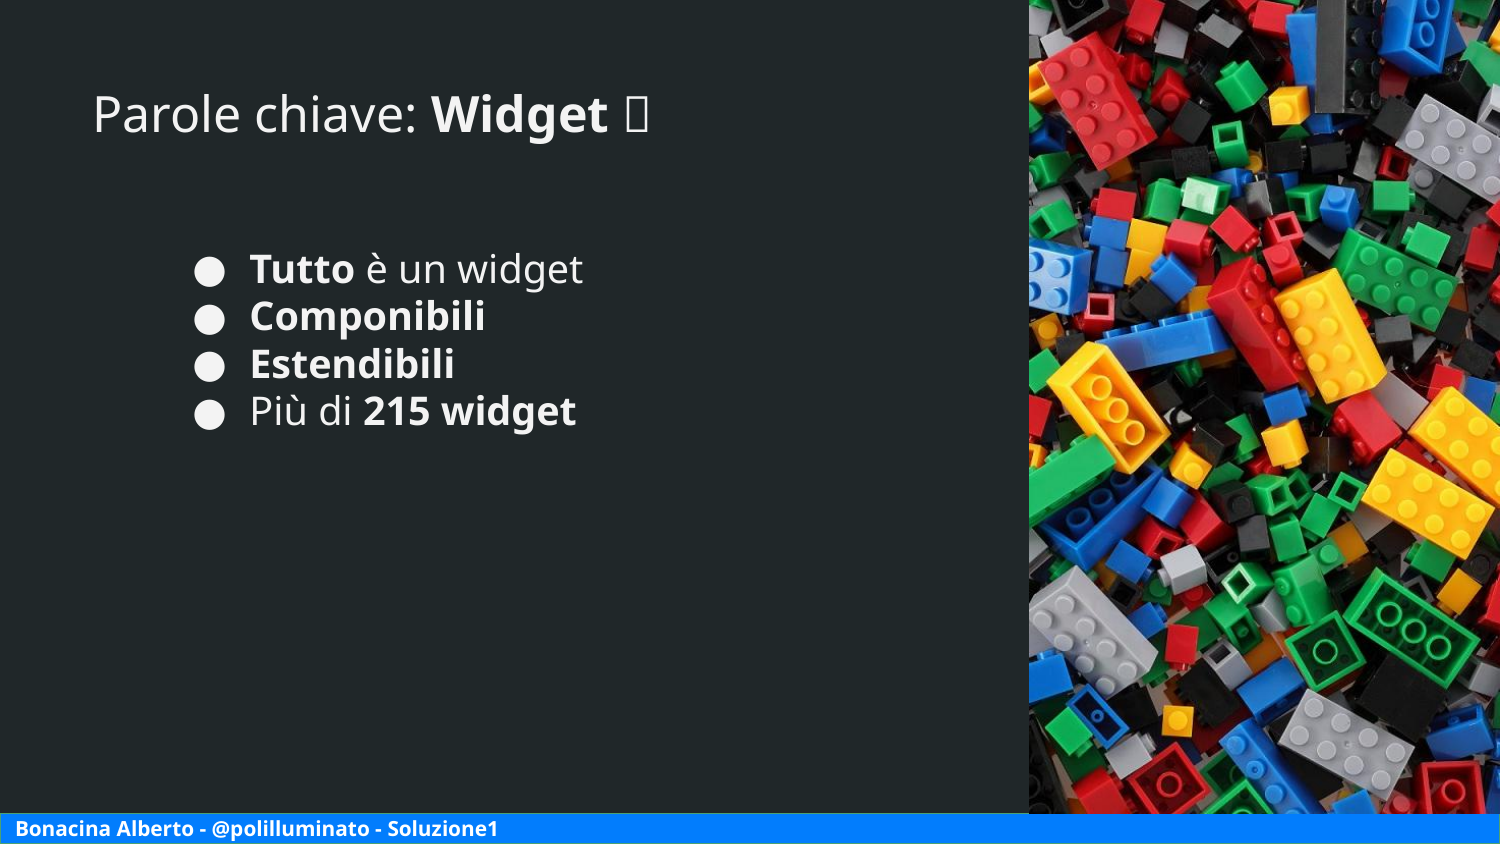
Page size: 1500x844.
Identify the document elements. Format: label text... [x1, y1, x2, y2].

text_box Tutto è un widget Componibili Estendibili Più di 215 widget [159, 228, 727, 449]
text_box Bonacina Alberto - @polilluminato - Soluzione1 [0, 800, 1500, 844]
text_box Parole chiave: Widget 🔮 [77, 67, 751, 159]
picture [1029, 0, 1500, 814]
